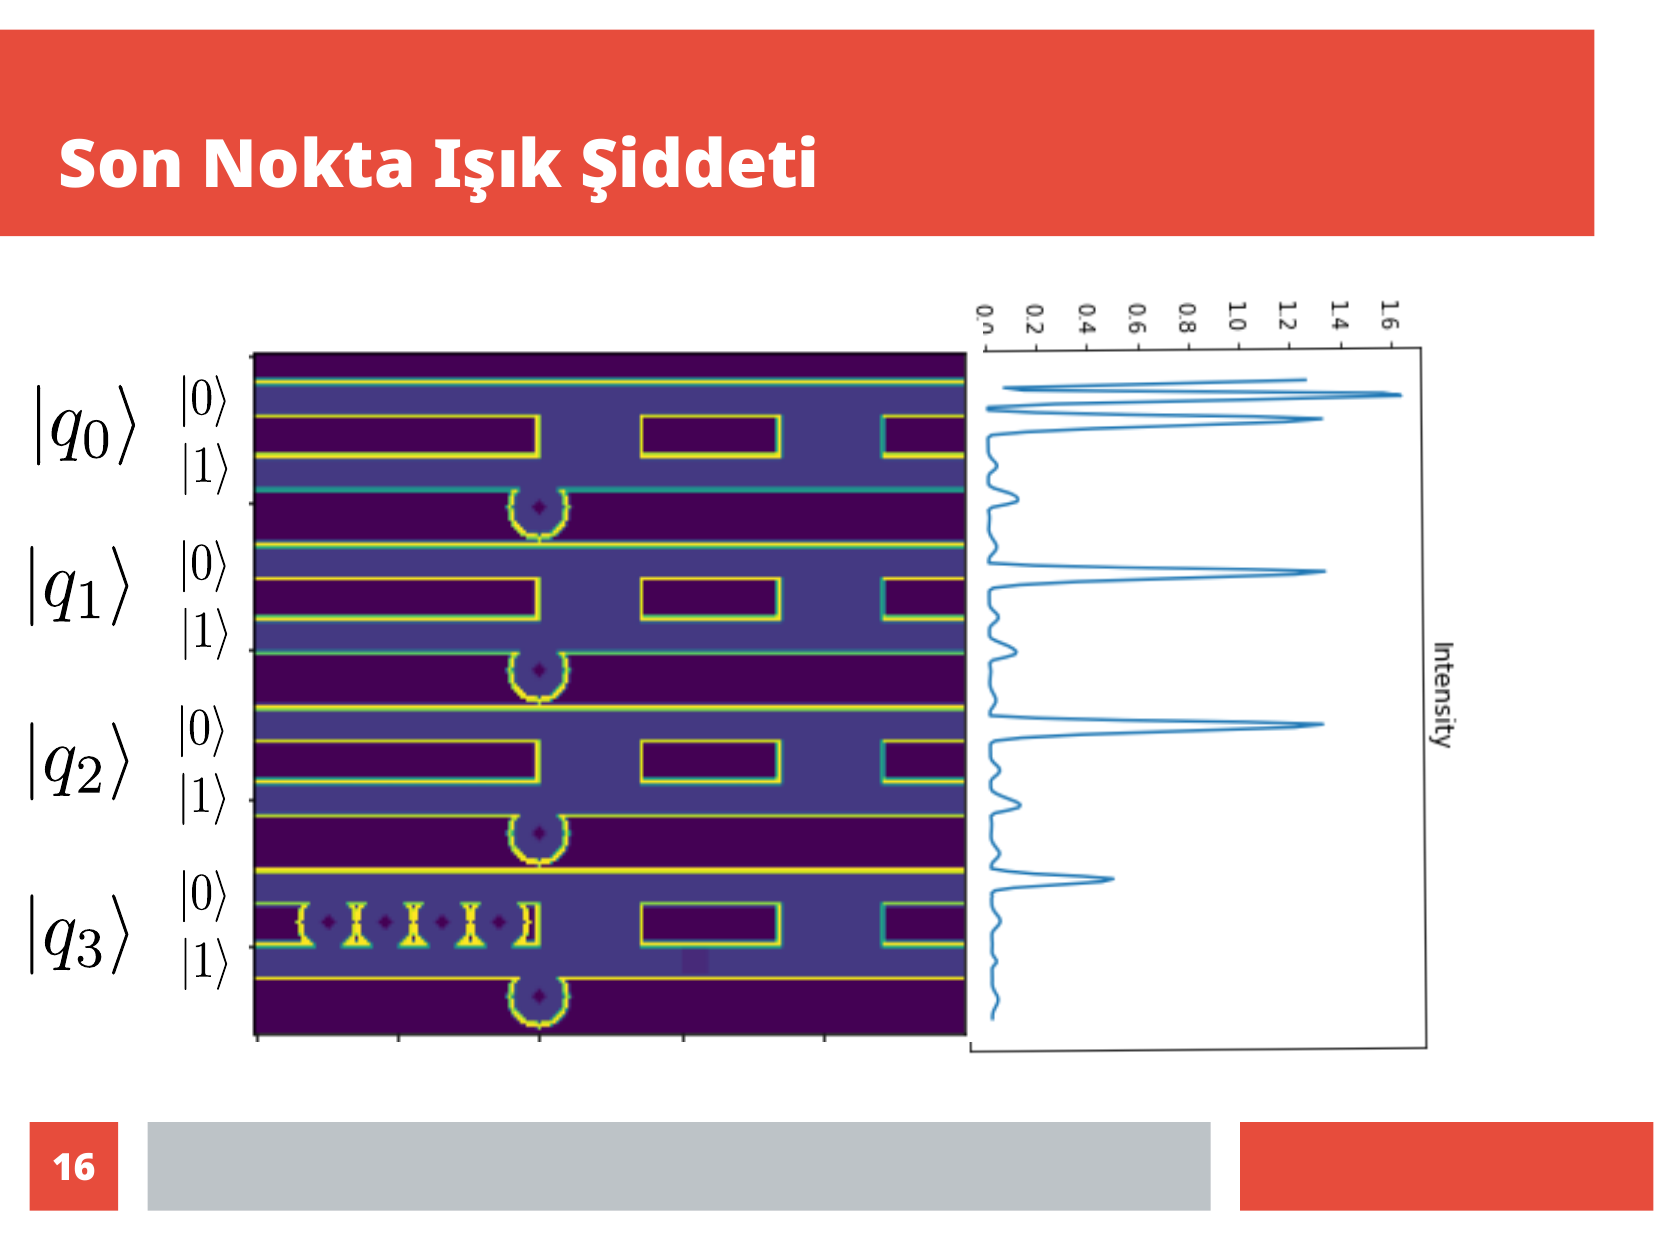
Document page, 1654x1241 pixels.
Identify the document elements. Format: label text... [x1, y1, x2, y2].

text_box [25, 894, 129, 975]
text_box [181, 442, 228, 496]
text_box [177, 705, 224, 758]
text_box [32, 384, 136, 466]
title Son Nokta Işık Şiddeti [59, 59, 1595, 207]
text_box [180, 375, 226, 428]
text_box [181, 937, 228, 990]
text_box [25, 545, 129, 627]
text_box [179, 772, 226, 826]
text_box [180, 540, 226, 593]
text_box [25, 722, 129, 801]
picture [248, 283, 1473, 1066]
text_box [181, 607, 228, 661]
text_box [180, 870, 226, 923]
